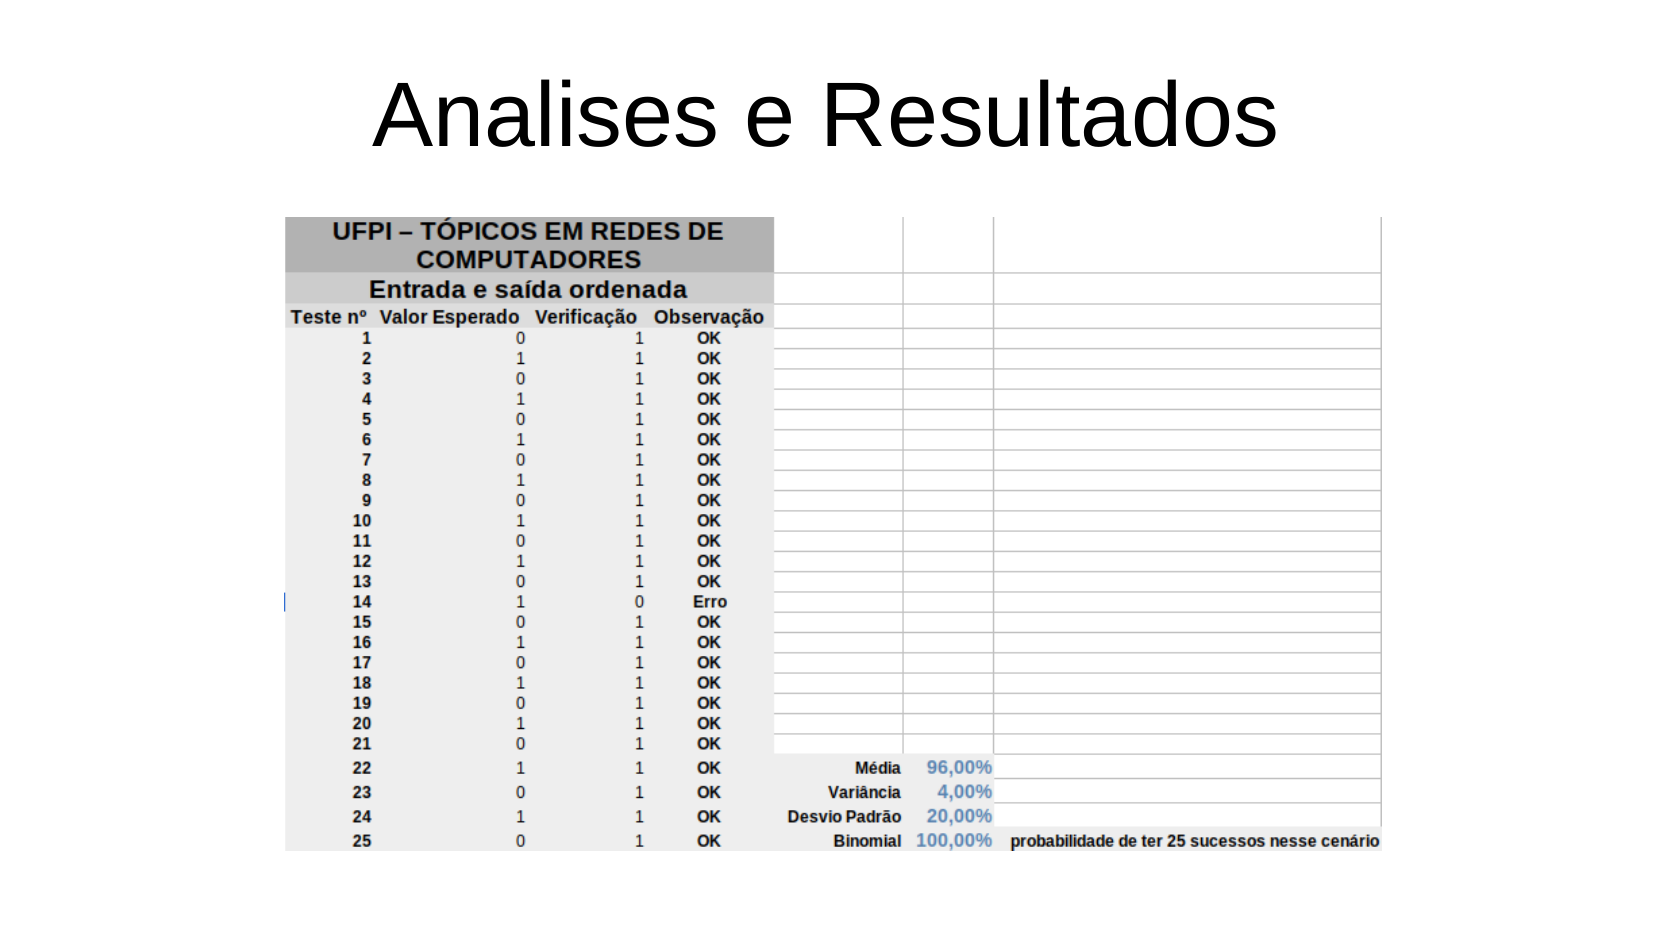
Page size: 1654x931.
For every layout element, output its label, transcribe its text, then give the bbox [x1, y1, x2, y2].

picture [284, 217, 1382, 851]
title Analises e Resultados [82, 37, 1571, 193]
